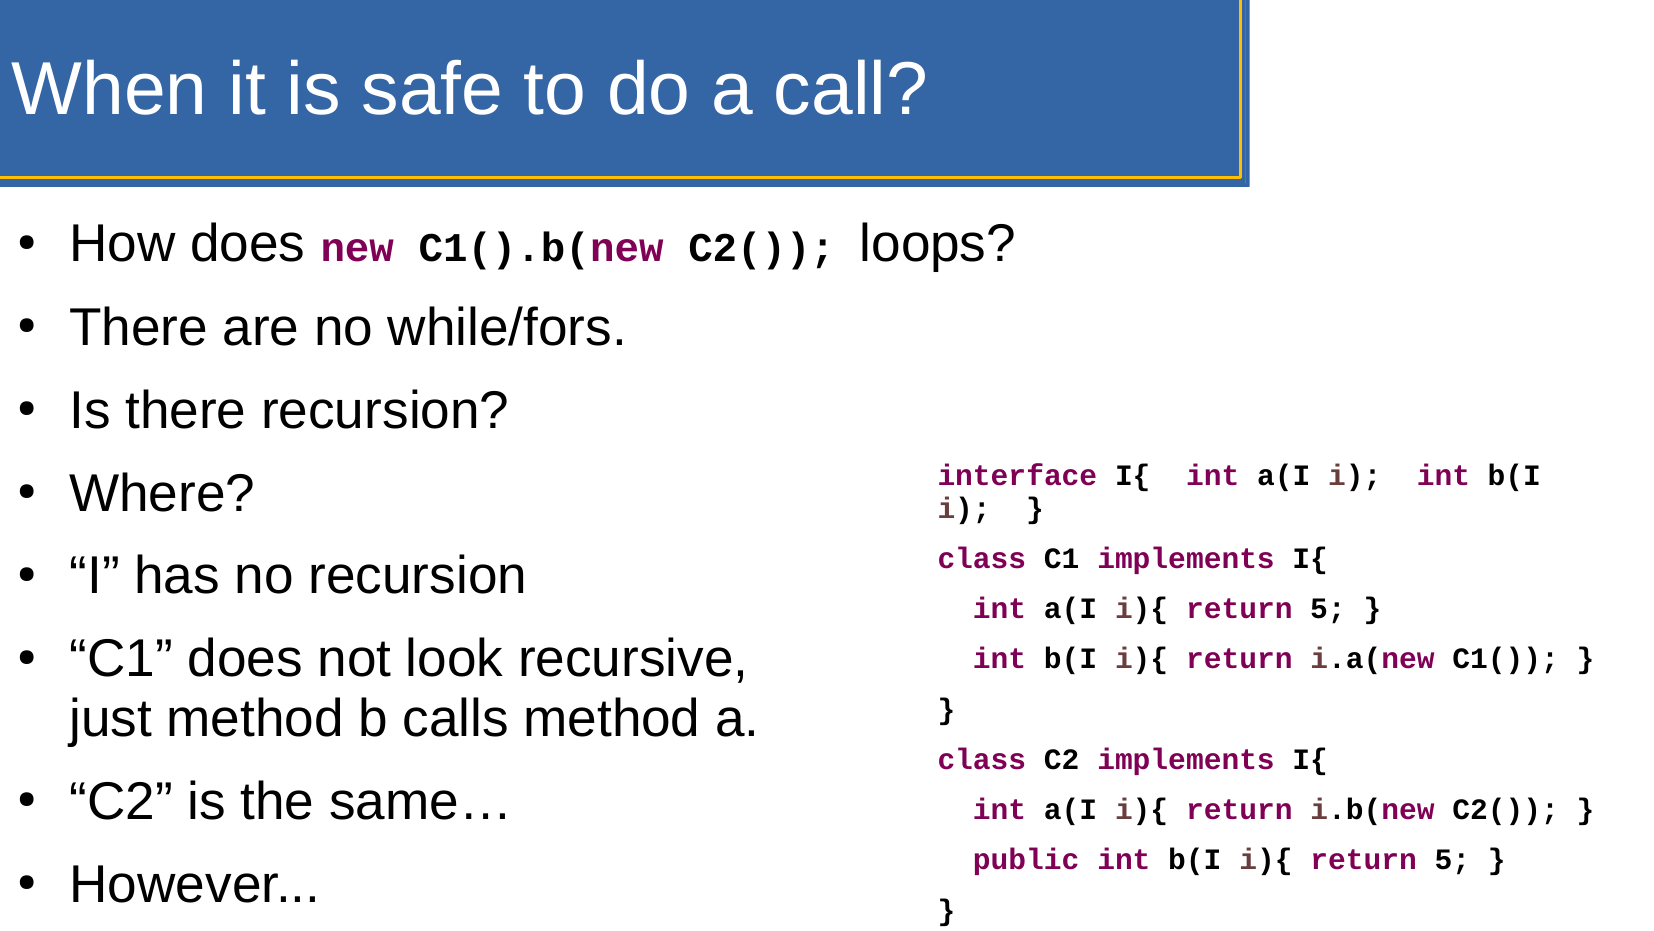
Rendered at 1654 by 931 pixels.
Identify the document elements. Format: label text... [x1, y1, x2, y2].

title When it is safe to do a call? [11, 14, 1164, 163]
list How does new C1().b(new C2()); loops? There are no while/fors. Is there recursion? Where? “I” has no recursion “C1” does not look recursive, just method b calls method a. “C2” is the same… However... [0, 213, 1651, 919]
list interface I{ int a(I i); int b(I i); } class C1 implements I{ int a(I i){ return 5; } int b(I i){ return i.a(new C1()); } } class C2 implements I{ int a(I i){ return i.b(new C2()); } public int b(I i){ return 5; } } [937, 400, 1654, 931]
